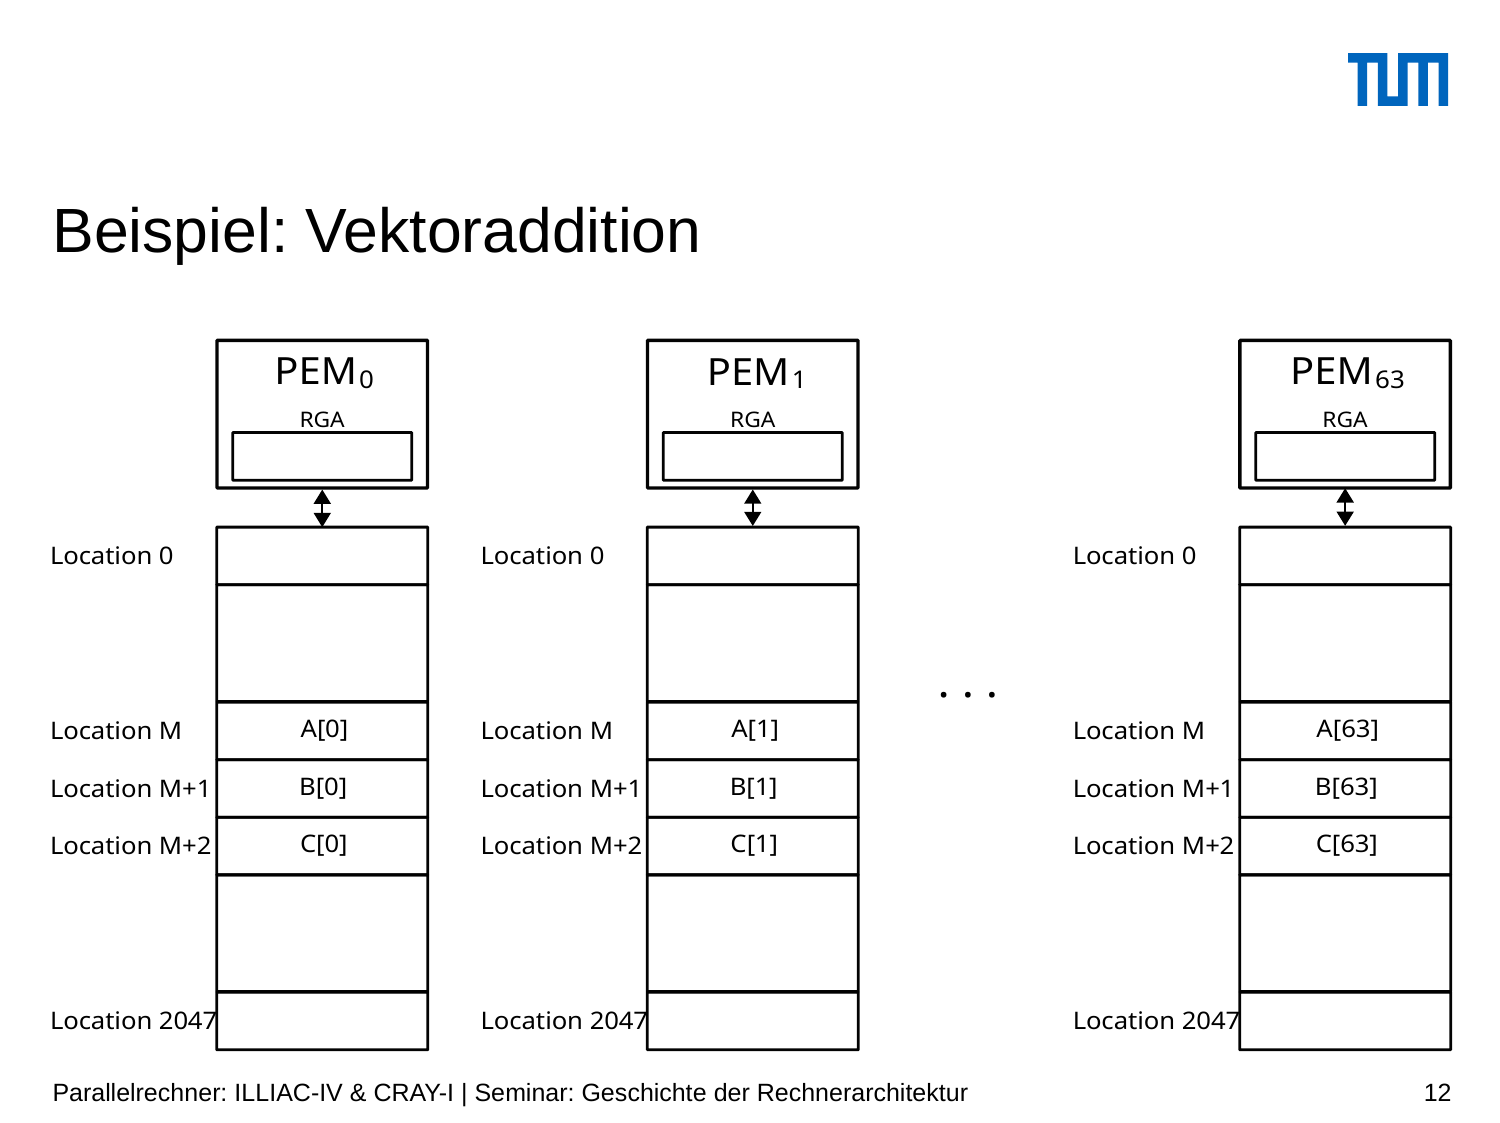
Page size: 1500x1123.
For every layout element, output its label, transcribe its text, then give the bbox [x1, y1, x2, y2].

title Beispiel: Vektoraddition [52, 199, 1453, 262]
picture [52, 338, 1453, 1052]
